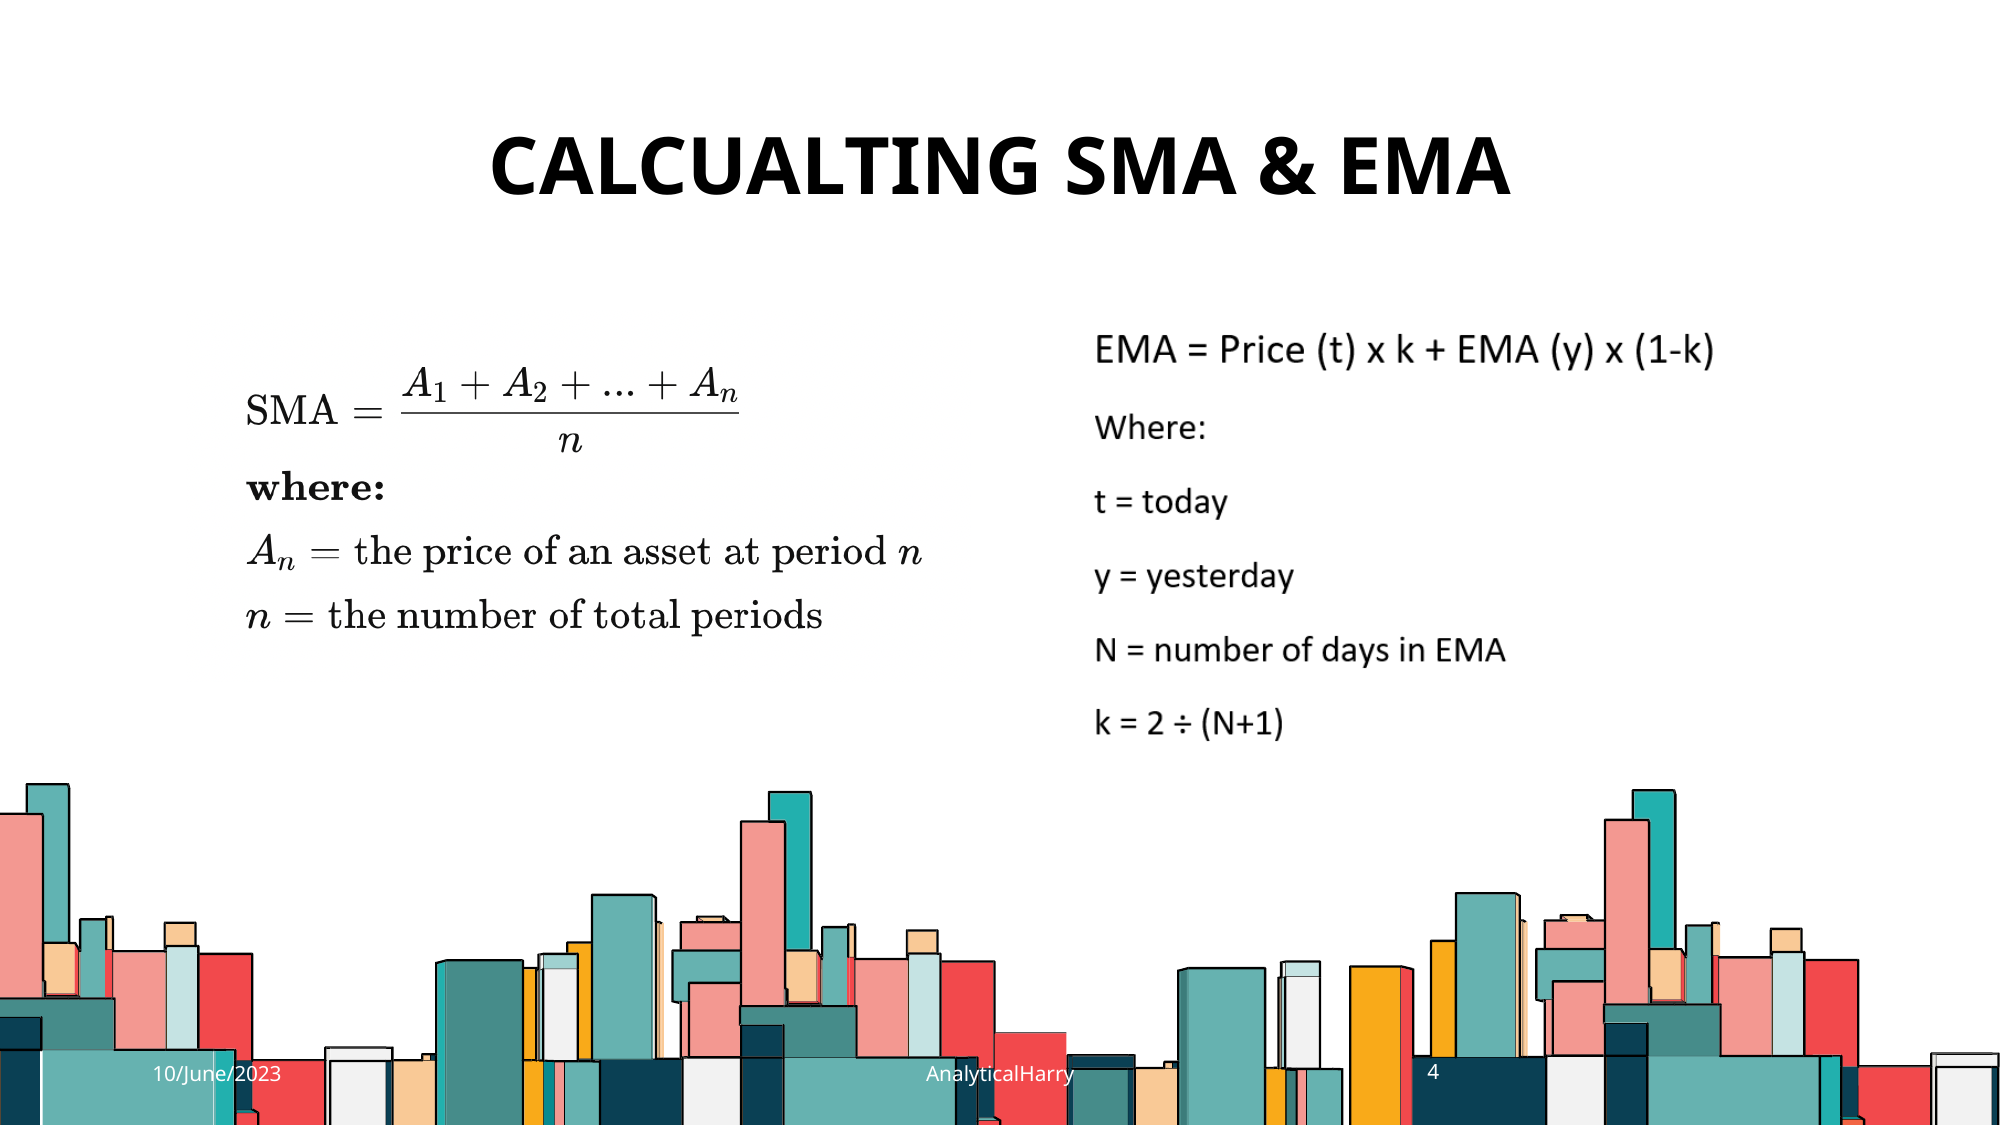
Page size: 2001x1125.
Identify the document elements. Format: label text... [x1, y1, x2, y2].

title CALCUALTING SMA & EMA [154, 60, 1847, 278]
picture [1073, 303, 1725, 761]
text_box [1412, 1042, 1863, 1103]
picture [186, 310, 971, 682]
text_box AnalyticalHarry [662, 1042, 1338, 1103]
text_box 10/June/2023 [137, 1042, 588, 1103]
